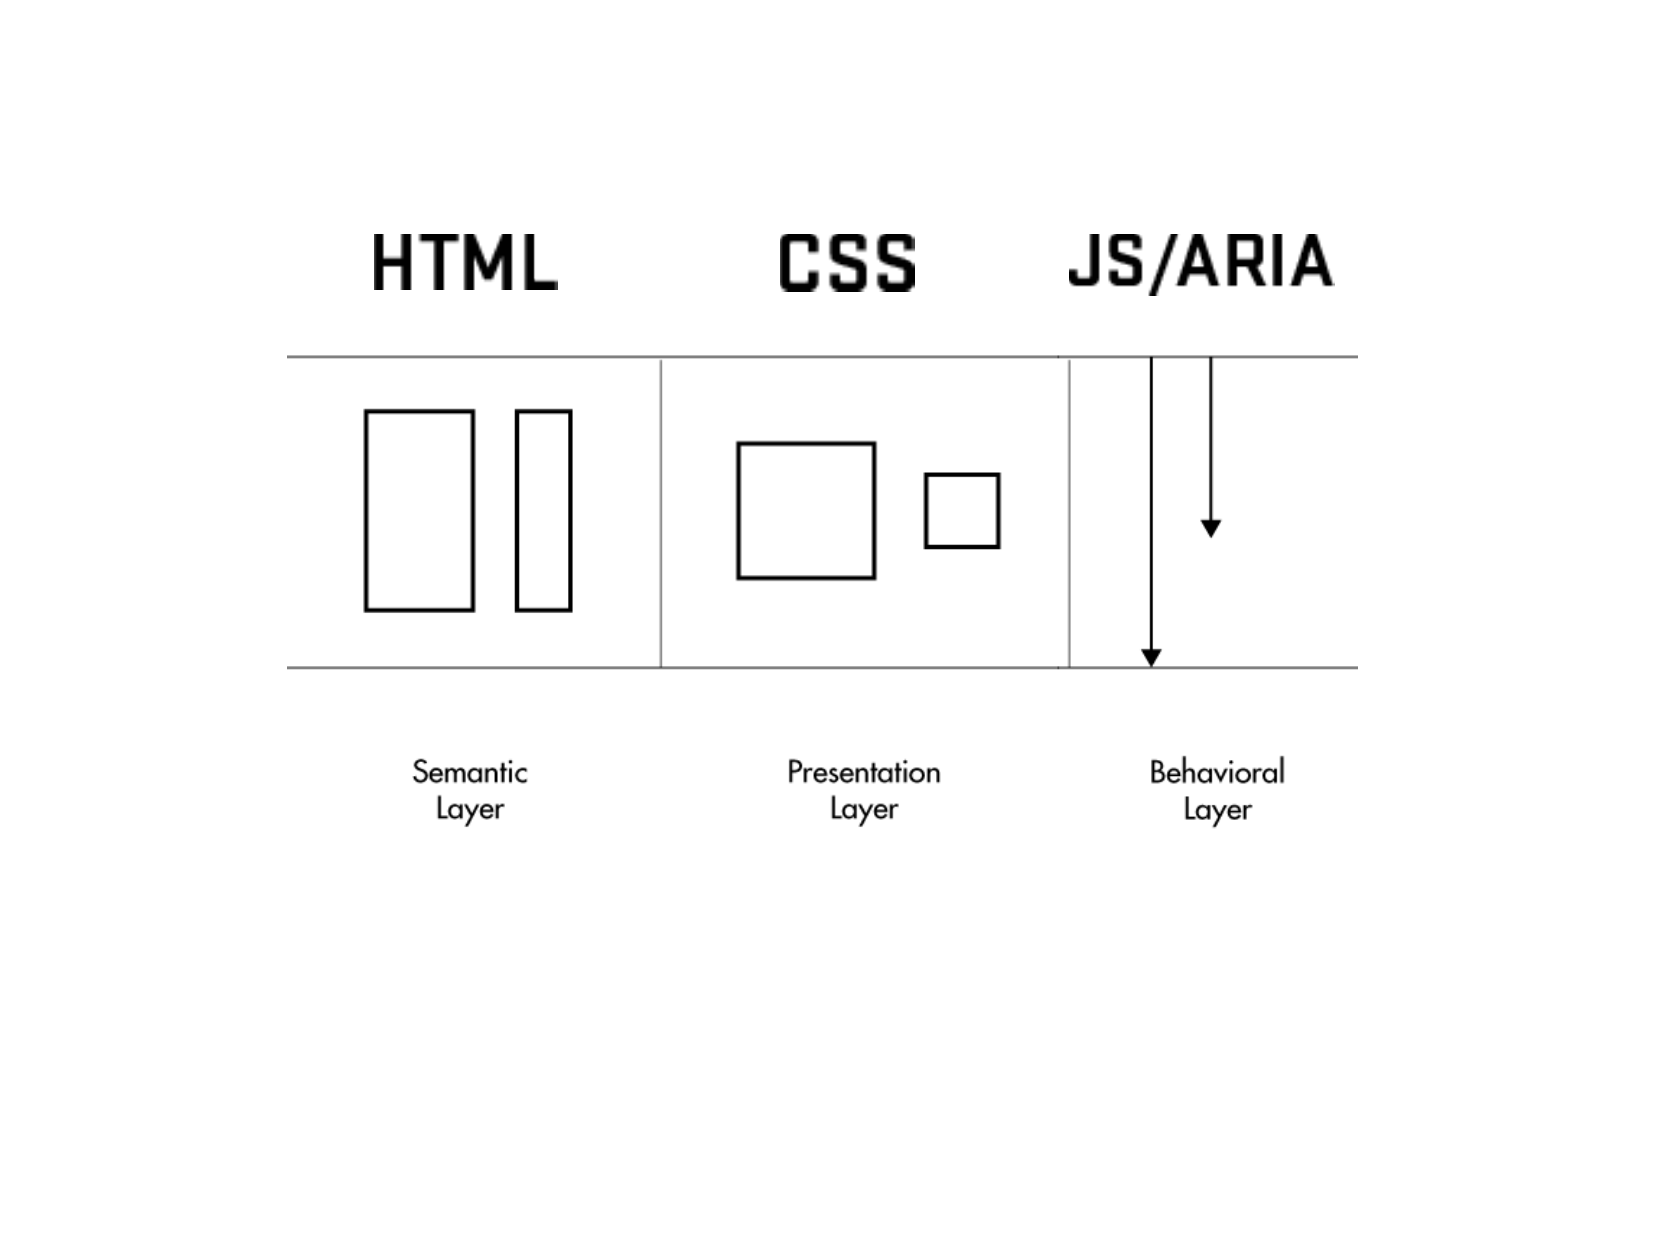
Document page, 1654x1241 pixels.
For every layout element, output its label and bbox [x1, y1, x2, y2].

picture [287, 234, 1358, 882]
picture [374, 234, 558, 290]
